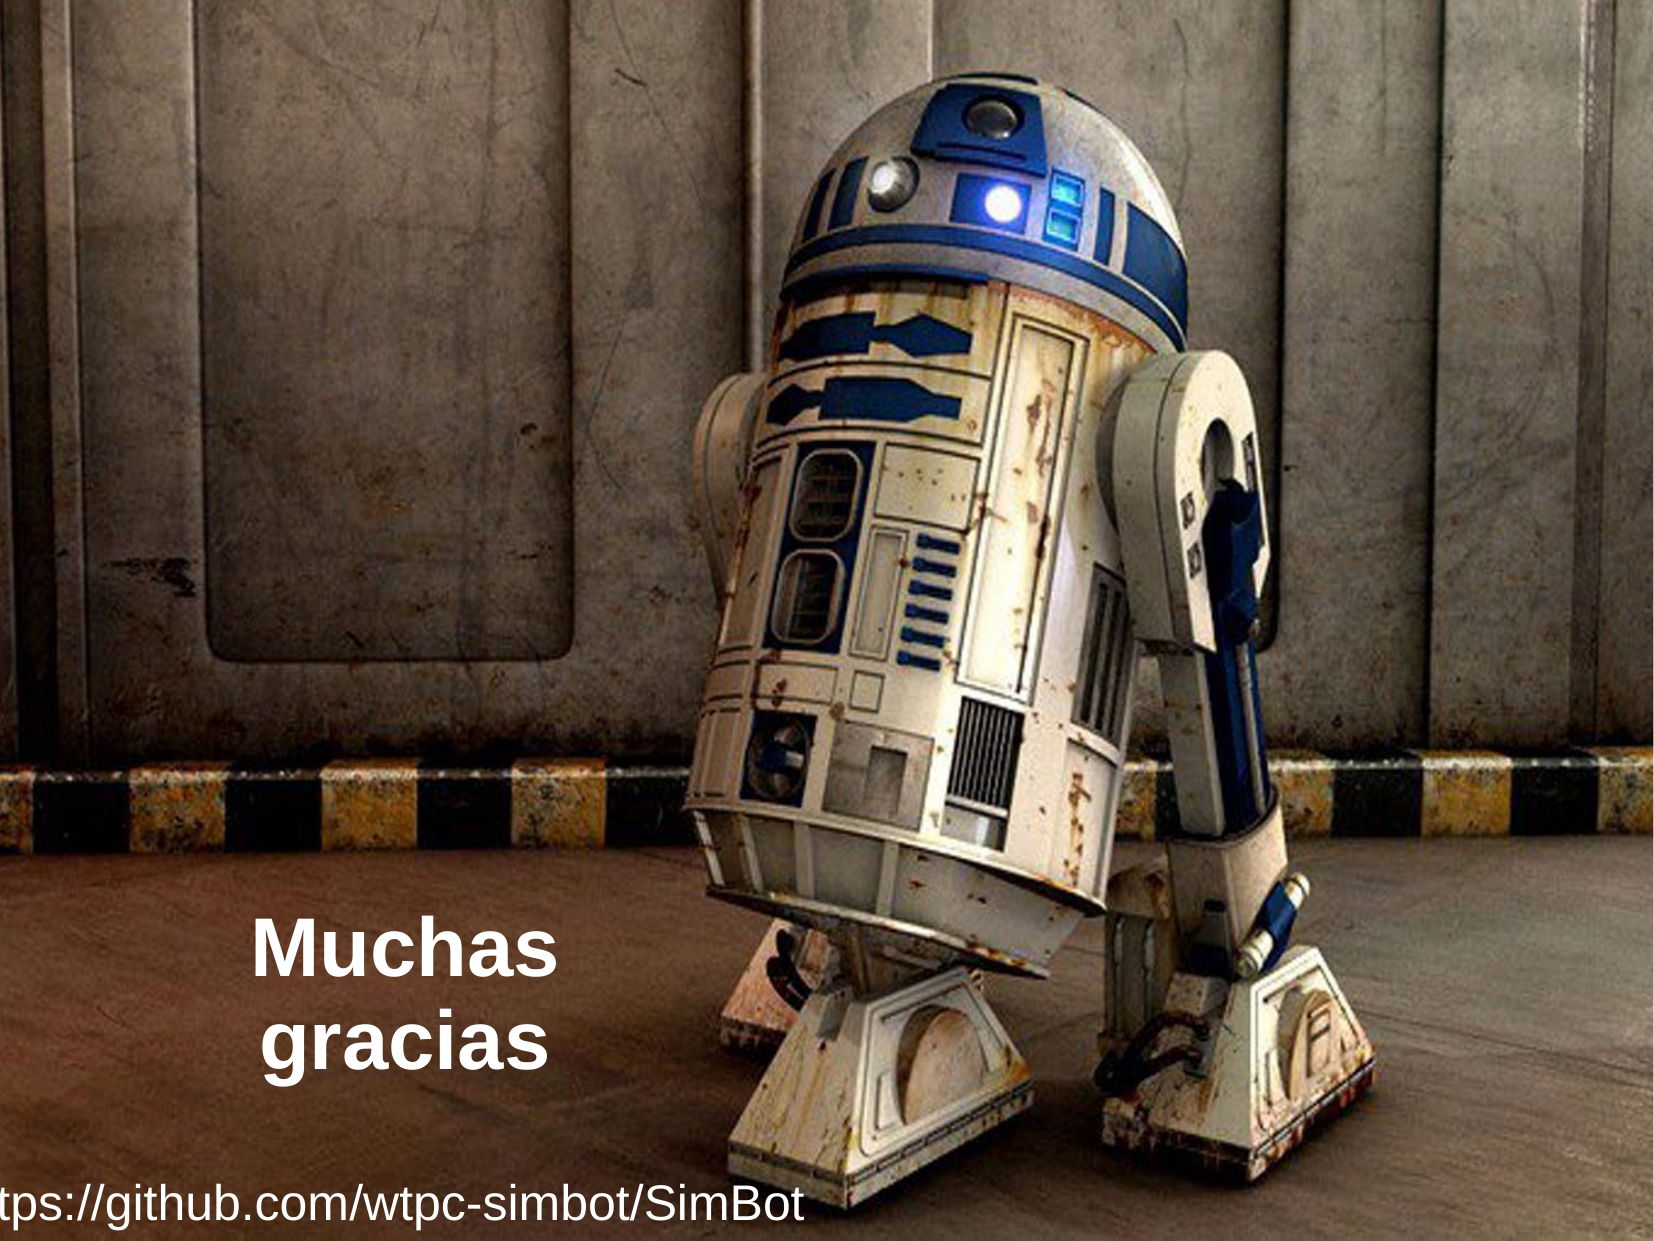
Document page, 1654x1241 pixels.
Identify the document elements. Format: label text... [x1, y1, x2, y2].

text_box Muchas gracias [135, 894, 676, 1096]
picture [0, 0, 1654, 1241]
text_box https://github.com/wtpc-simbot/SimBot [0, 1140, 1276, 1235]
